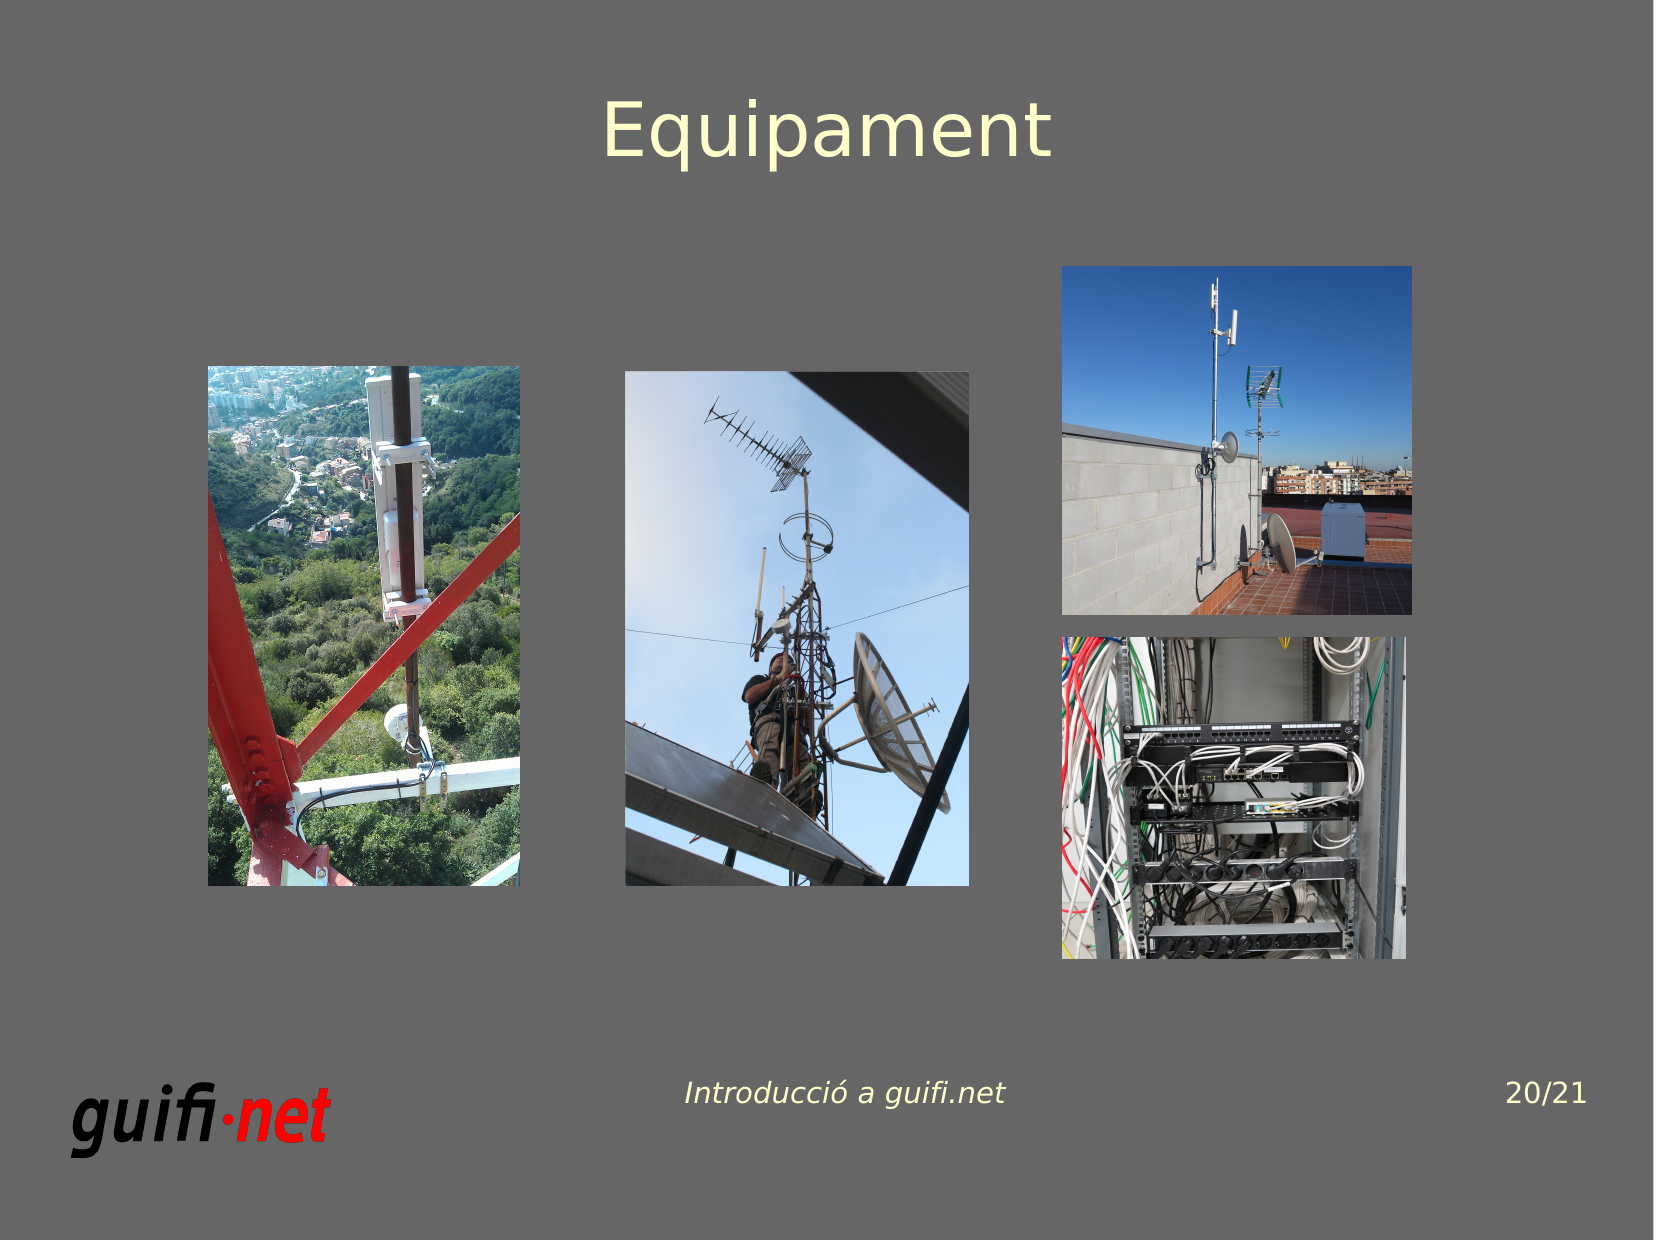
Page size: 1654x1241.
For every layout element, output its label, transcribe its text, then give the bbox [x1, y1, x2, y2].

picture [208, 366, 520, 886]
picture [1062, 637, 1406, 959]
title Equipament [82, 49, 1571, 213]
picture [625, 372, 969, 886]
picture [71, 1082, 331, 1158]
picture [1062, 266, 1412, 615]
